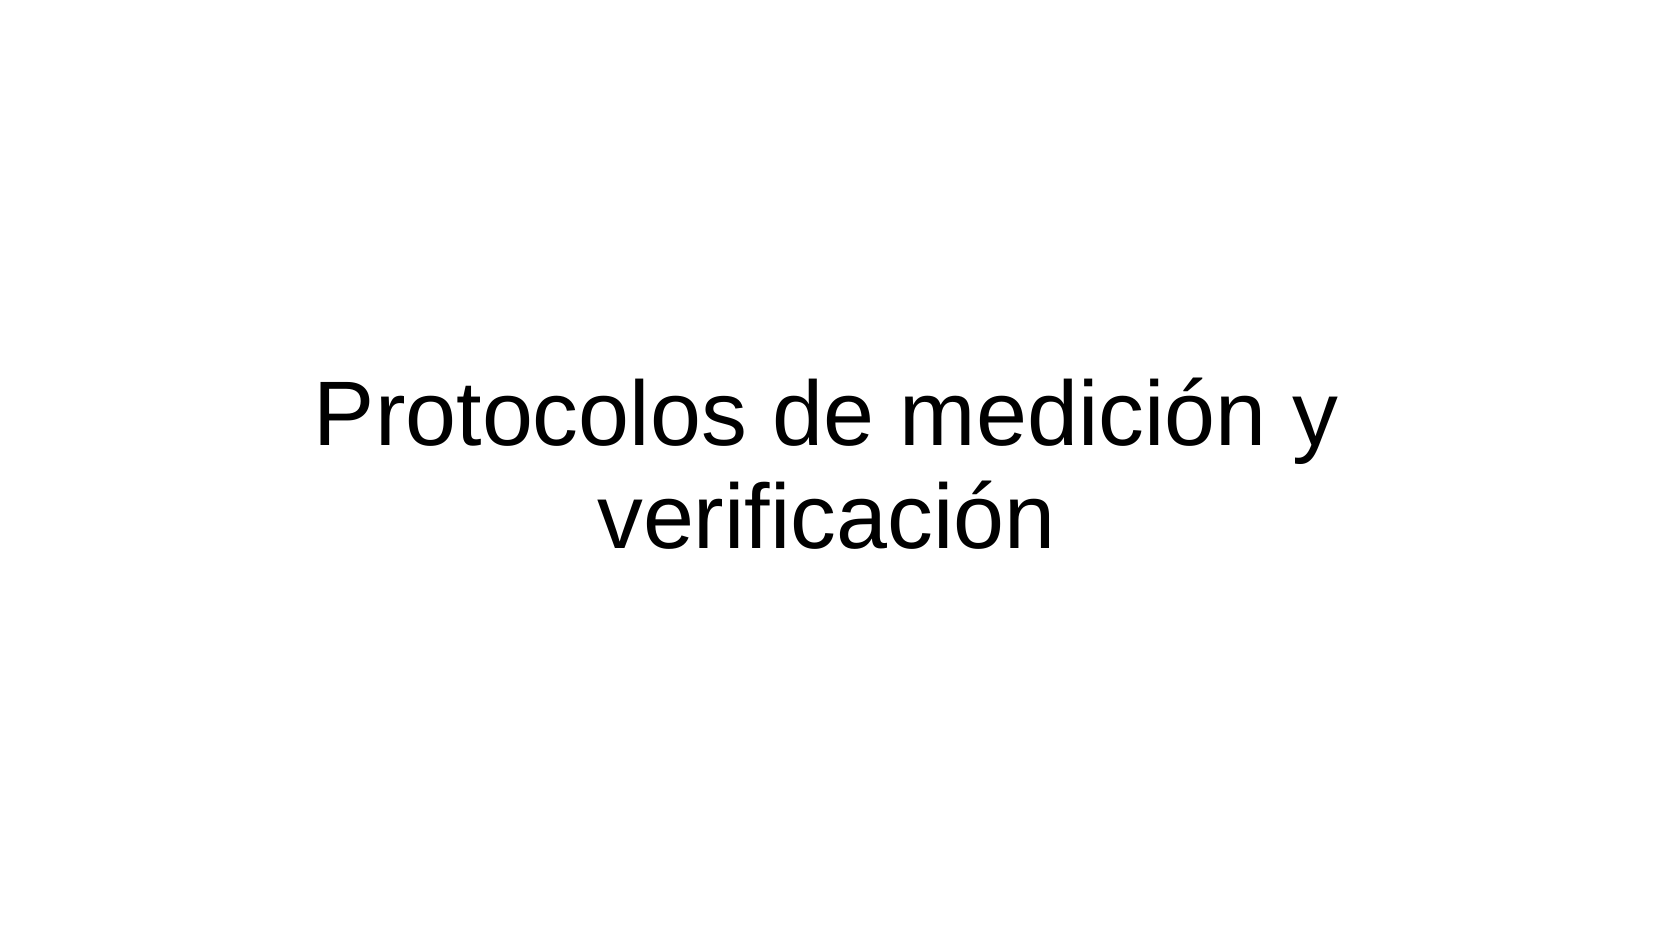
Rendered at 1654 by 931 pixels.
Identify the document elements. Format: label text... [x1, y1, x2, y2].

title Protocolos de medición y verificación [82, 362, 1571, 568]
